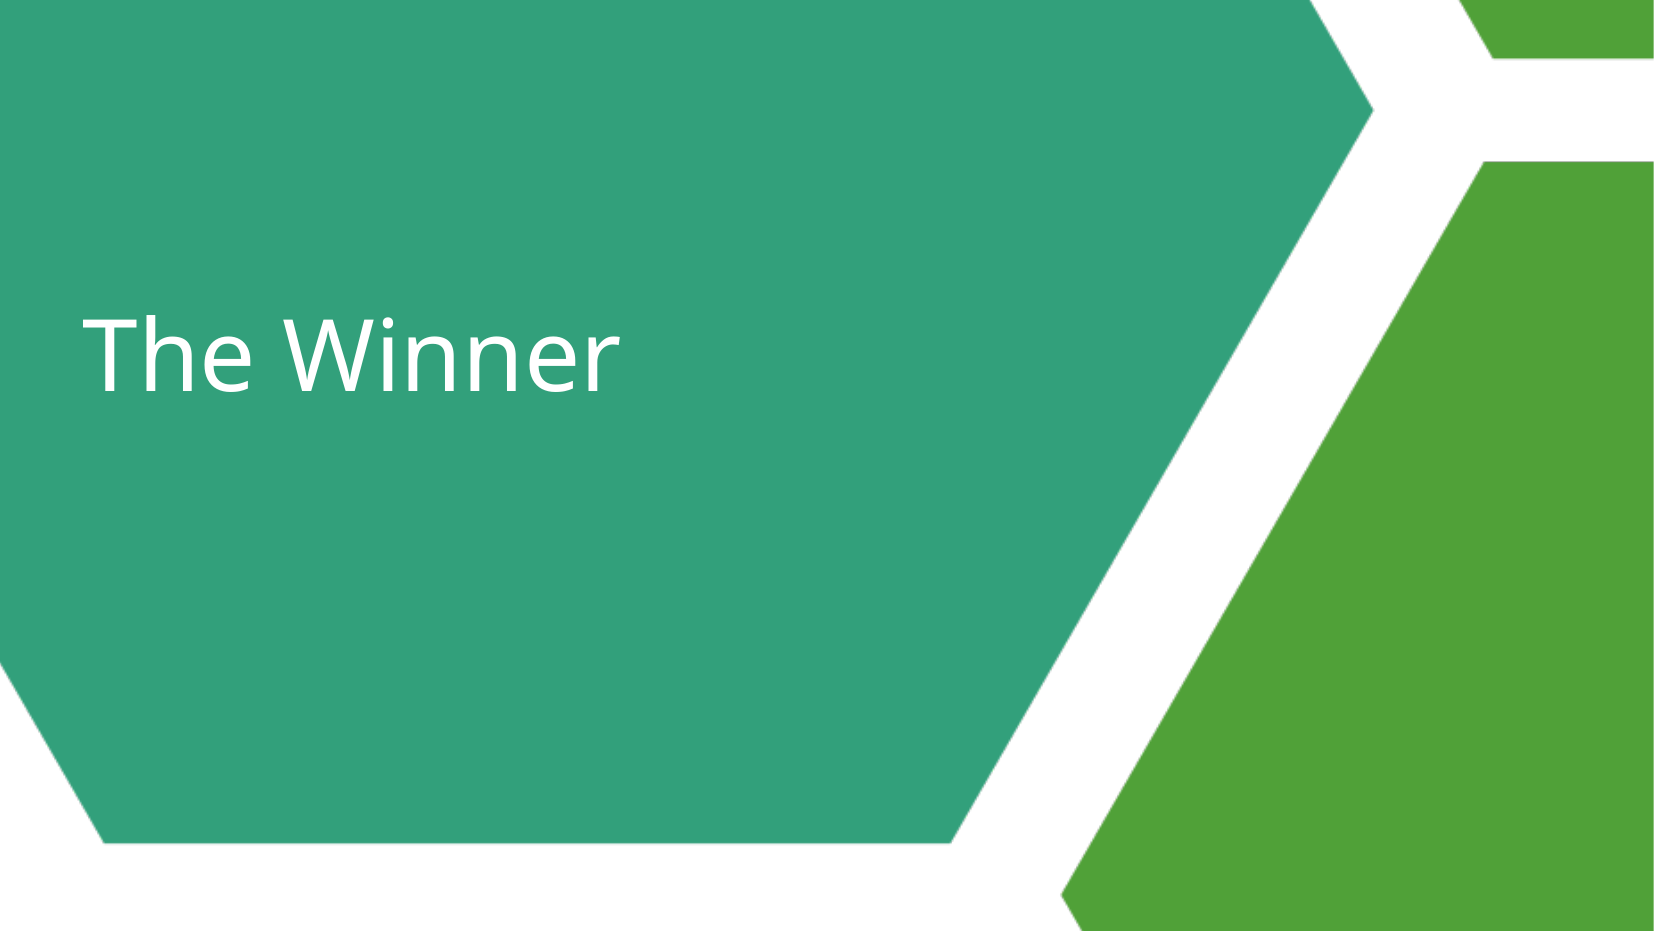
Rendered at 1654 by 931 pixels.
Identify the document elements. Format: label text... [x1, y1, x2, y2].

picture [0, 0, 1654, 931]
title The Winner [82, 219, 1218, 486]
